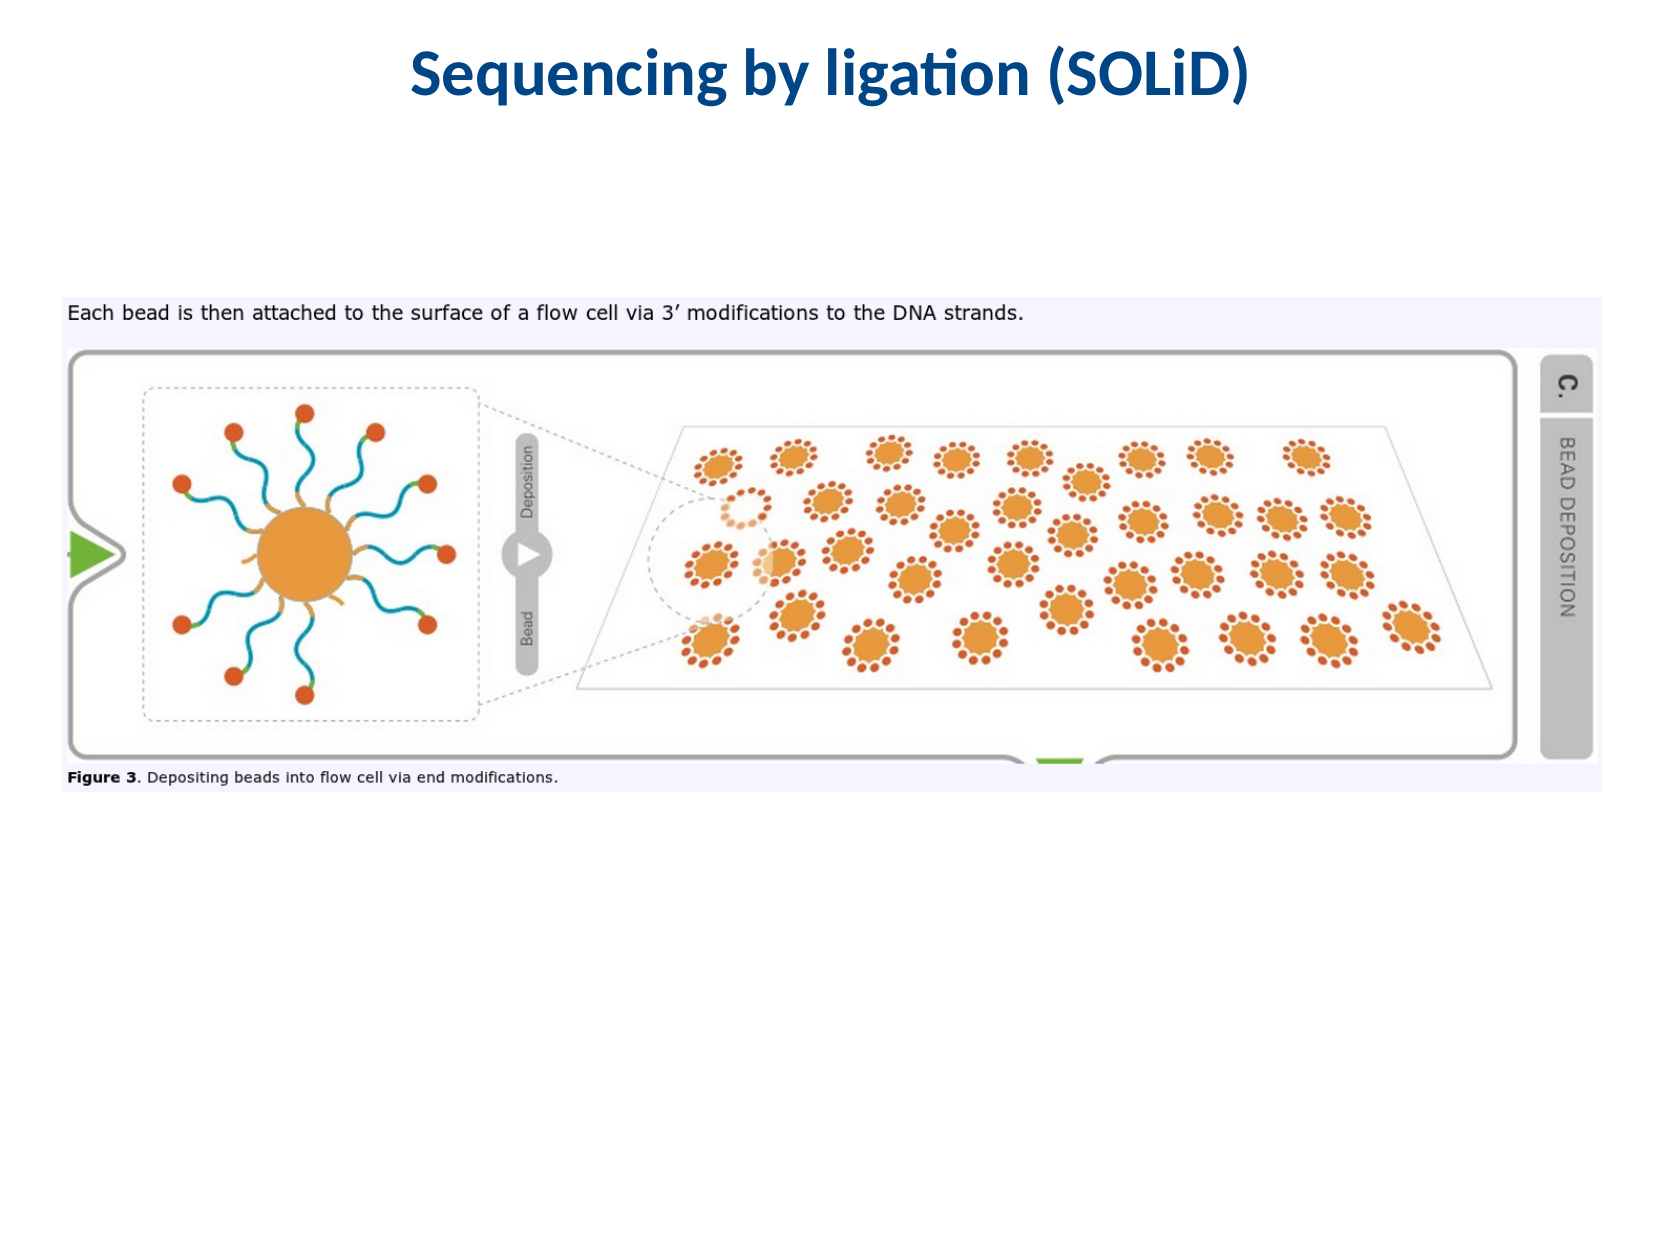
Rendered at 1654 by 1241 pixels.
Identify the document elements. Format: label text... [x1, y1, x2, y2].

title Sequencing by ligation (SOLiD) [86, 0, 1576, 158]
picture [62, 297, 1602, 792]
